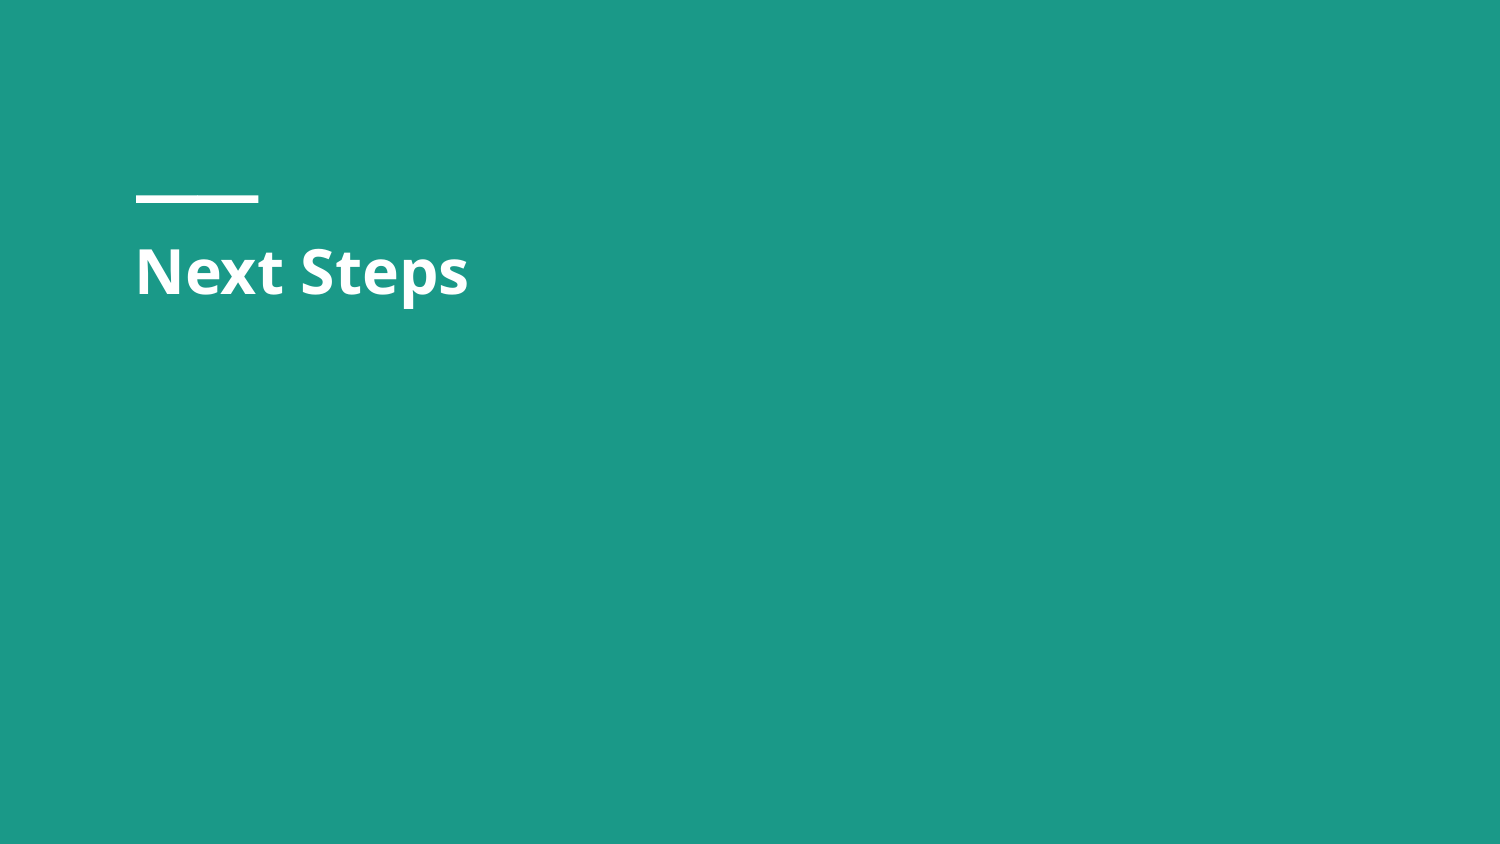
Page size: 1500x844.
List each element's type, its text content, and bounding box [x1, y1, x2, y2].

title Next Steps [119, 216, 1381, 466]
